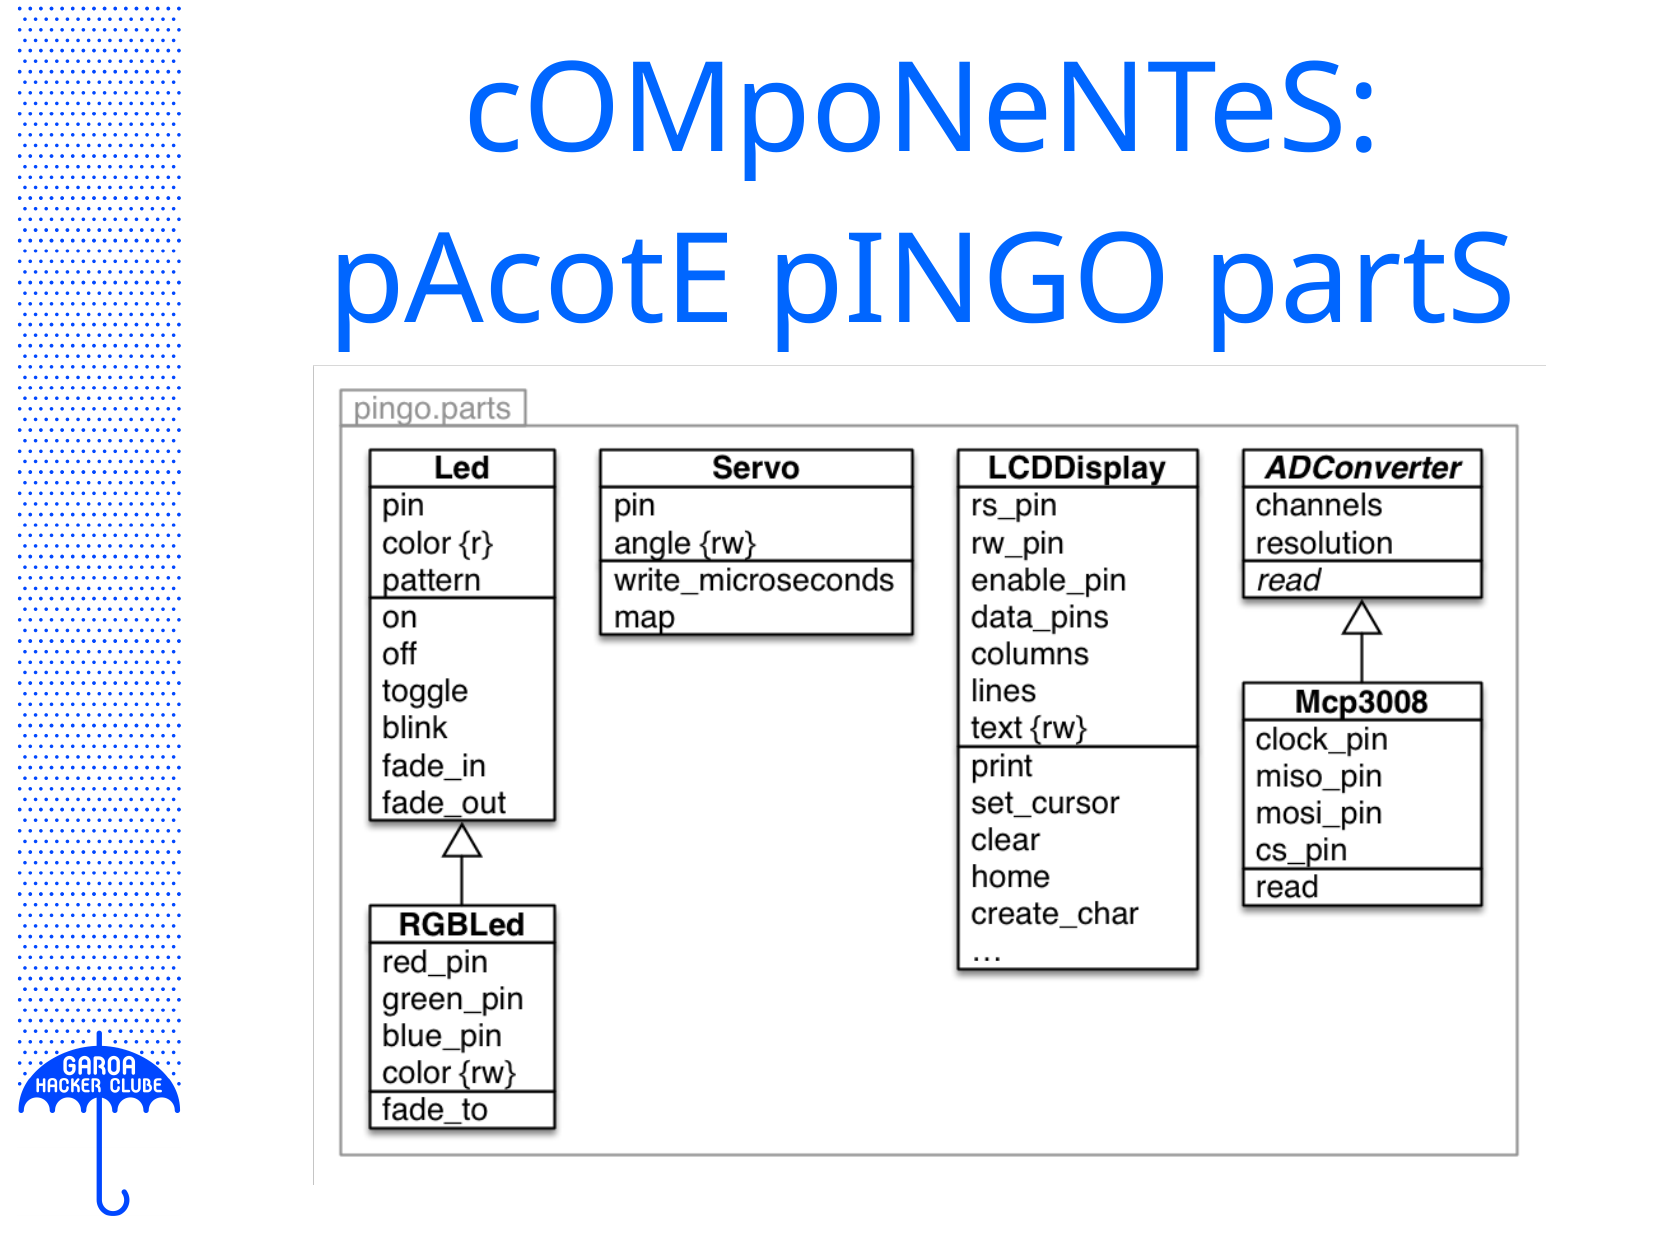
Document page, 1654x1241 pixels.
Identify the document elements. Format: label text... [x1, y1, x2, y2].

picture [311, 359, 1546, 1186]
title cOMpoNeNTeS: pAcotE pINGO partS [210, 63, 1636, 314]
picture [17, 0, 181, 1216]
